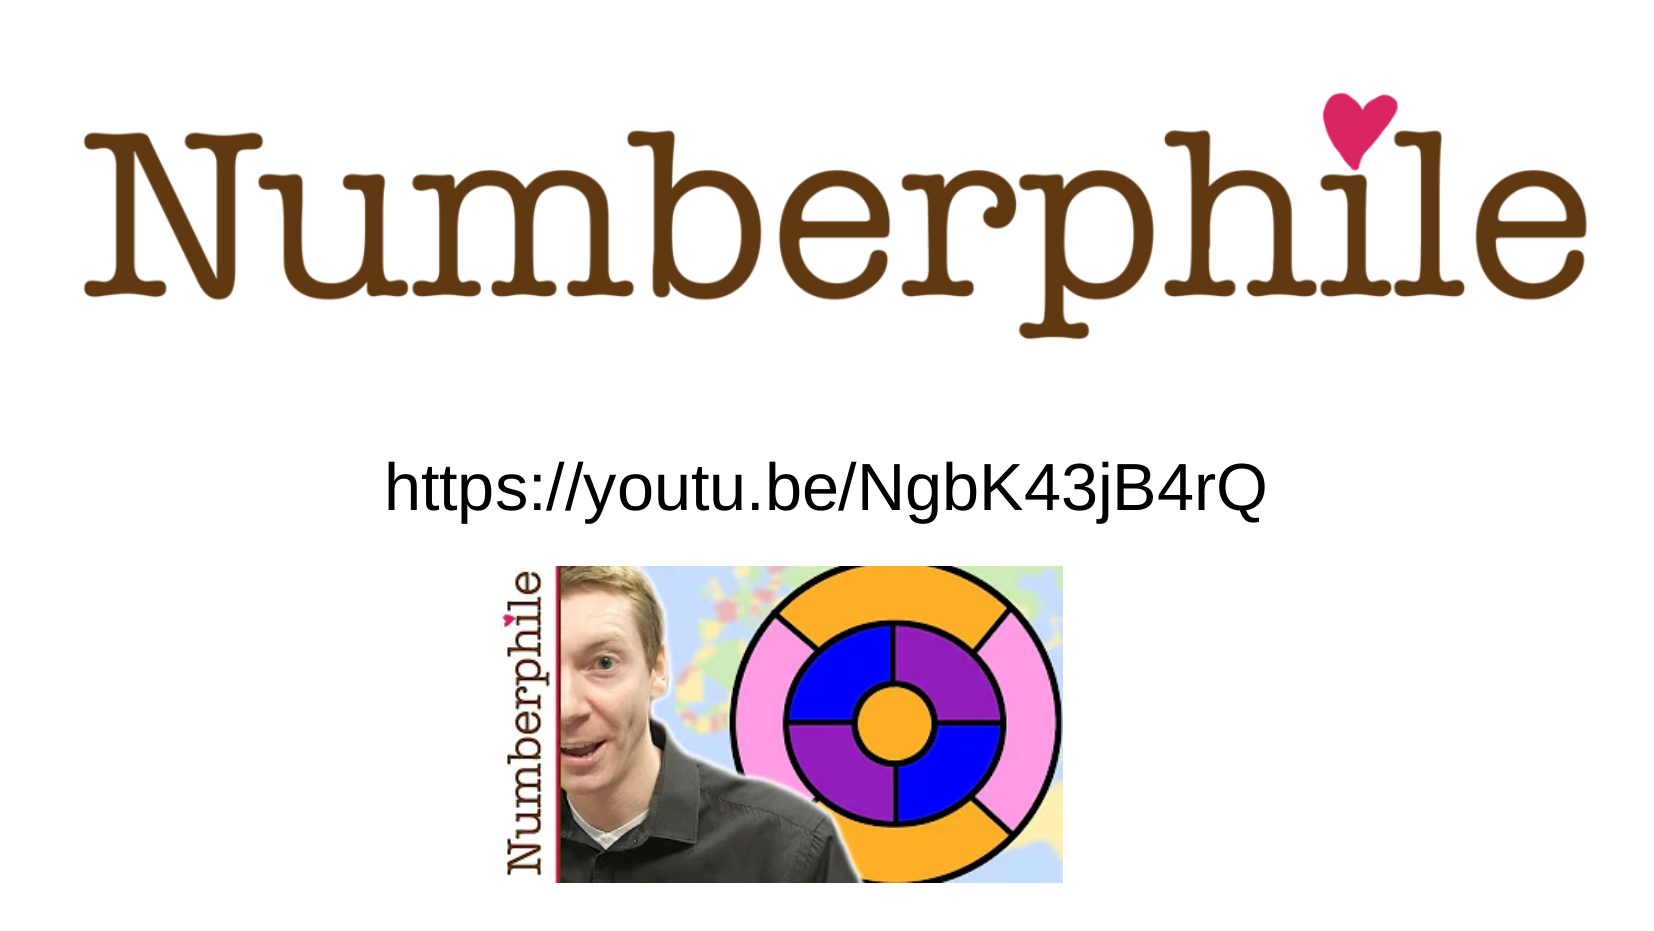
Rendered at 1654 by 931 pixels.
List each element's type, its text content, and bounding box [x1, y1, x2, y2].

subtitle https://youtu.be/NgbK43jB4rQ [82, 410, 1571, 758]
picture [11, 23, 1654, 410]
picture [500, 566, 1063, 883]
